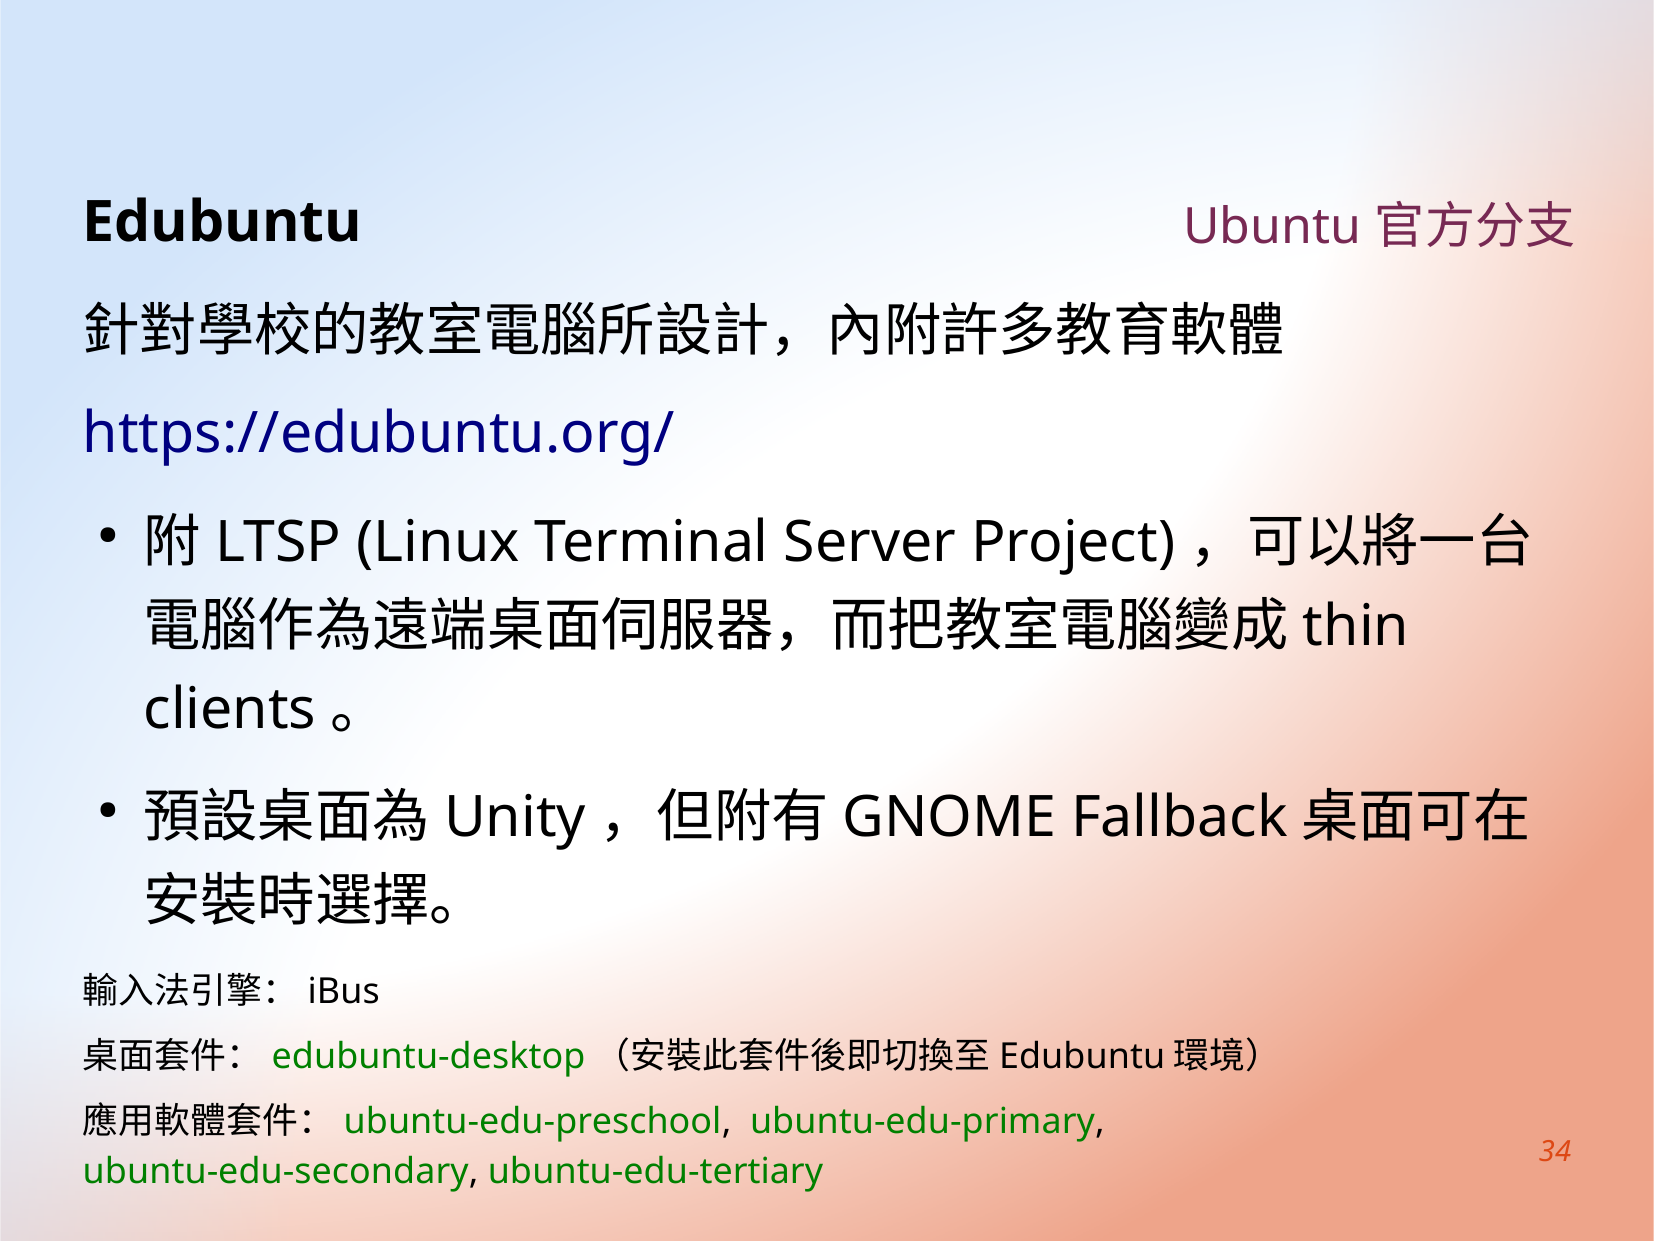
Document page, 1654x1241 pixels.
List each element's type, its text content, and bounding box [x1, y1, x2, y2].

text_box Ubuntu官方分支 [1177, 180, 1571, 252]
list Edubuntu 針對學校的教室電腦所設計，內附許多教育軟體 https://edubuntu.org/ 附LTSP (Linux Terminal Server Project)，可以將一台電腦作為遠端桌面伺服器，而把教室電腦變成thin clients。 預設桌面為Unity，但附有GNOME Fallback桌面可在安裝時選擇。 輸入法引擎：iBus 桌面套件：edubuntu-desktop（安裝此套件後即切換至Edubuntu環境） 應用軟體套件：ubuntu-edu-preschool, ubuntu-edu-primary, ubuntu-edu-secondary, ubuntu-edu-tertiary [82, 180, 1571, 1201]
picture [0, 0, 1654, 1241]
